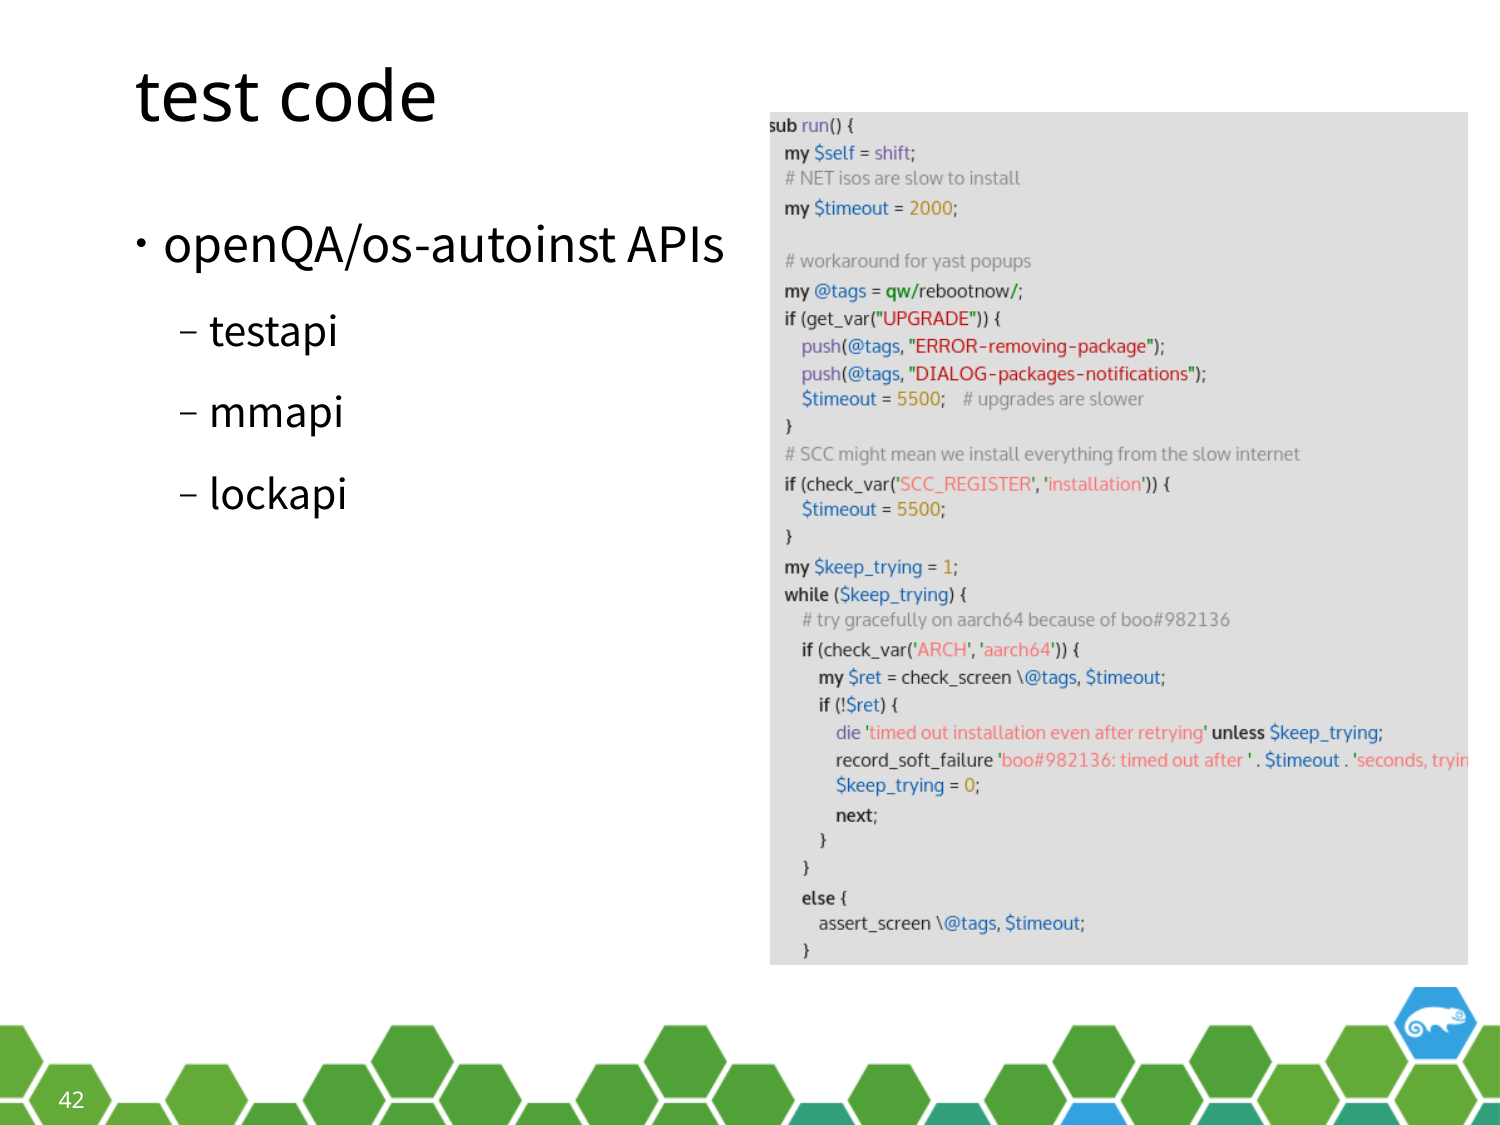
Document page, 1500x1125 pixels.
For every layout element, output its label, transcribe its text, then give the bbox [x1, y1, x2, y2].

picture [0, 987, 1500, 1125]
picture [769, 112, 1469, 965]
title test code [135, 12, 1372, 175]
list openQA/os-autoinst APIs testapi mmapi lockapi [135, 208, 769, 862]
